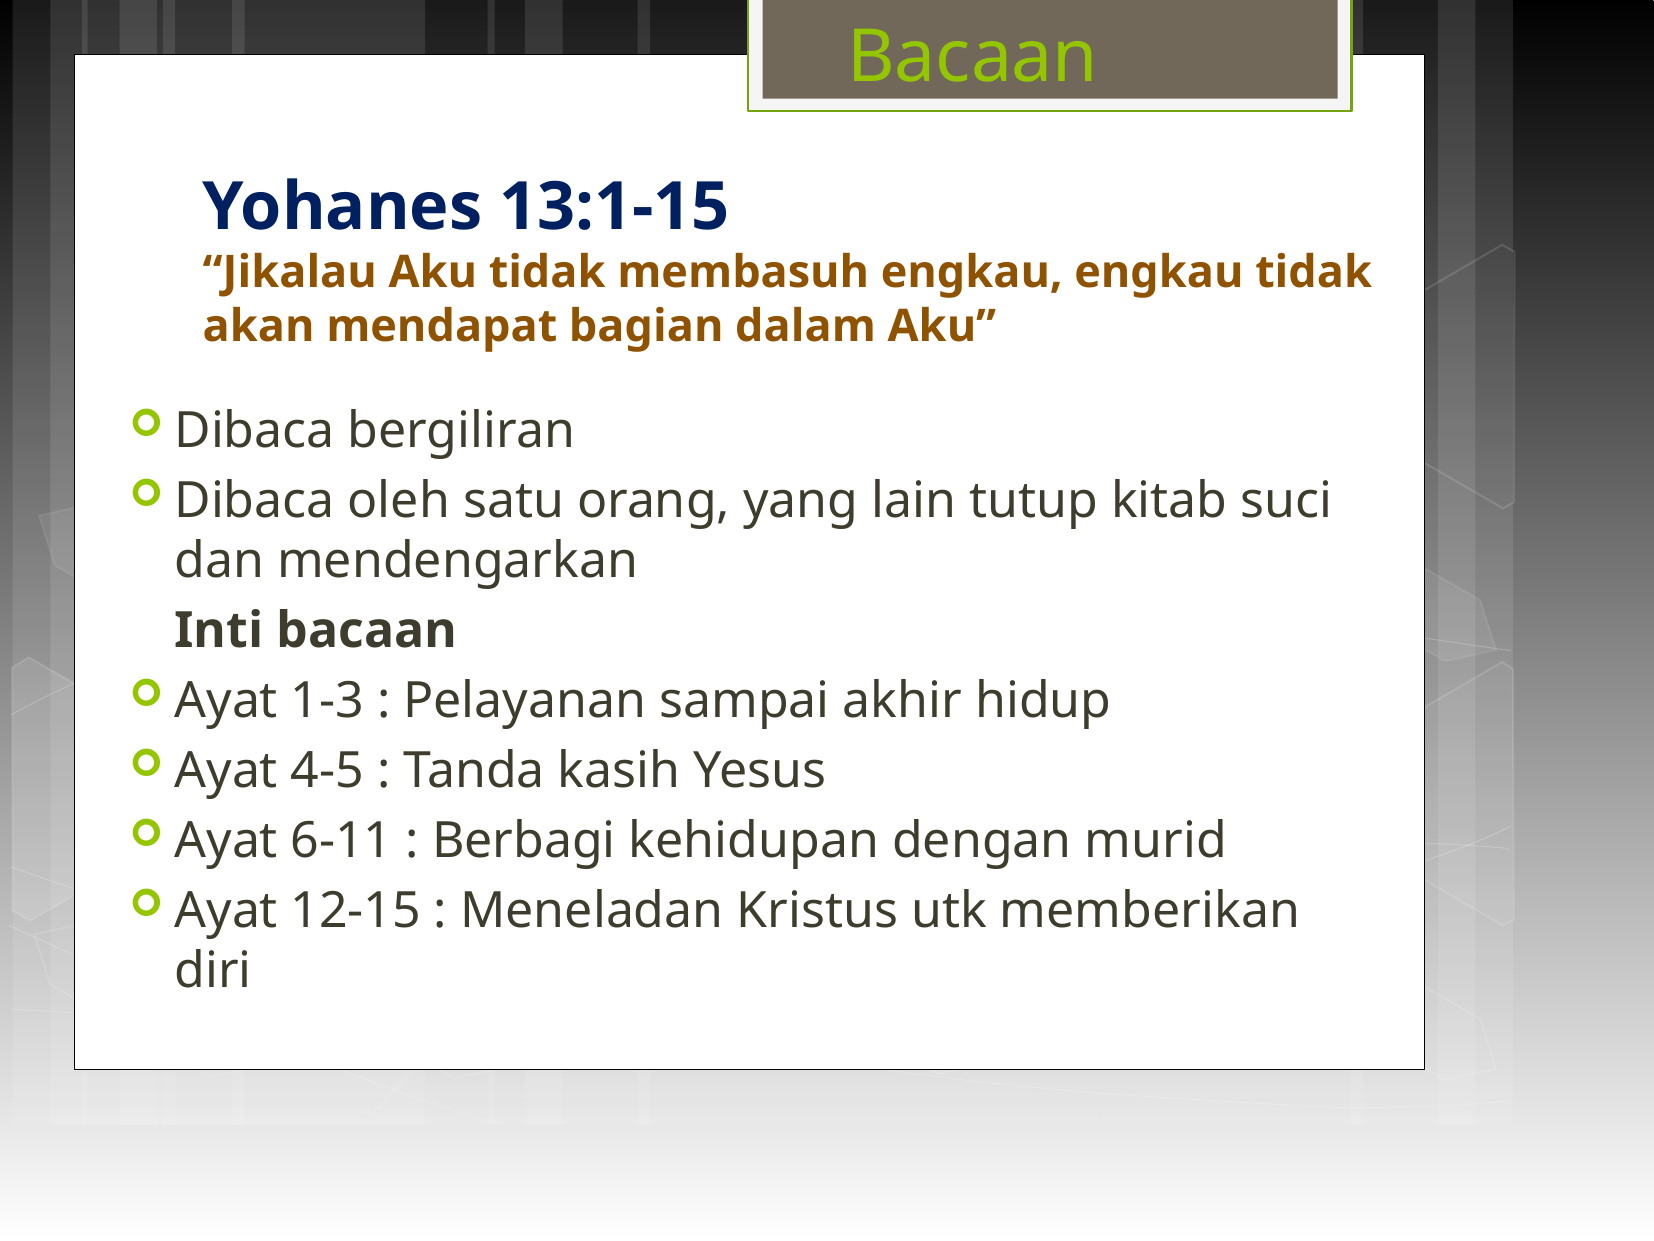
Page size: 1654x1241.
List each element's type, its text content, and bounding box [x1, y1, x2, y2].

title Bacaan [832, 0, 1362, 104]
list Dibaca bergiliran Dibaca oleh satu orang, yang lain tutup kitab suci dan mendengarkan Inti bacaan Ayat 1-3 : Pelayanan sampai akhir hidup Ayat 4-5 : Tanda kasih Yesus Ayat 6-11 : Berbagi kehidupan dengan murid Ayat 12-15 : Meneladan Kristus utk memberikan diri [103, 389, 1394, 1044]
title Yohanes 13:1-15 “Jikalau Aku tidak membasuh engkau, engkau tidak akan mendapat bagian dalam Aku” [187, 151, 1458, 359]
